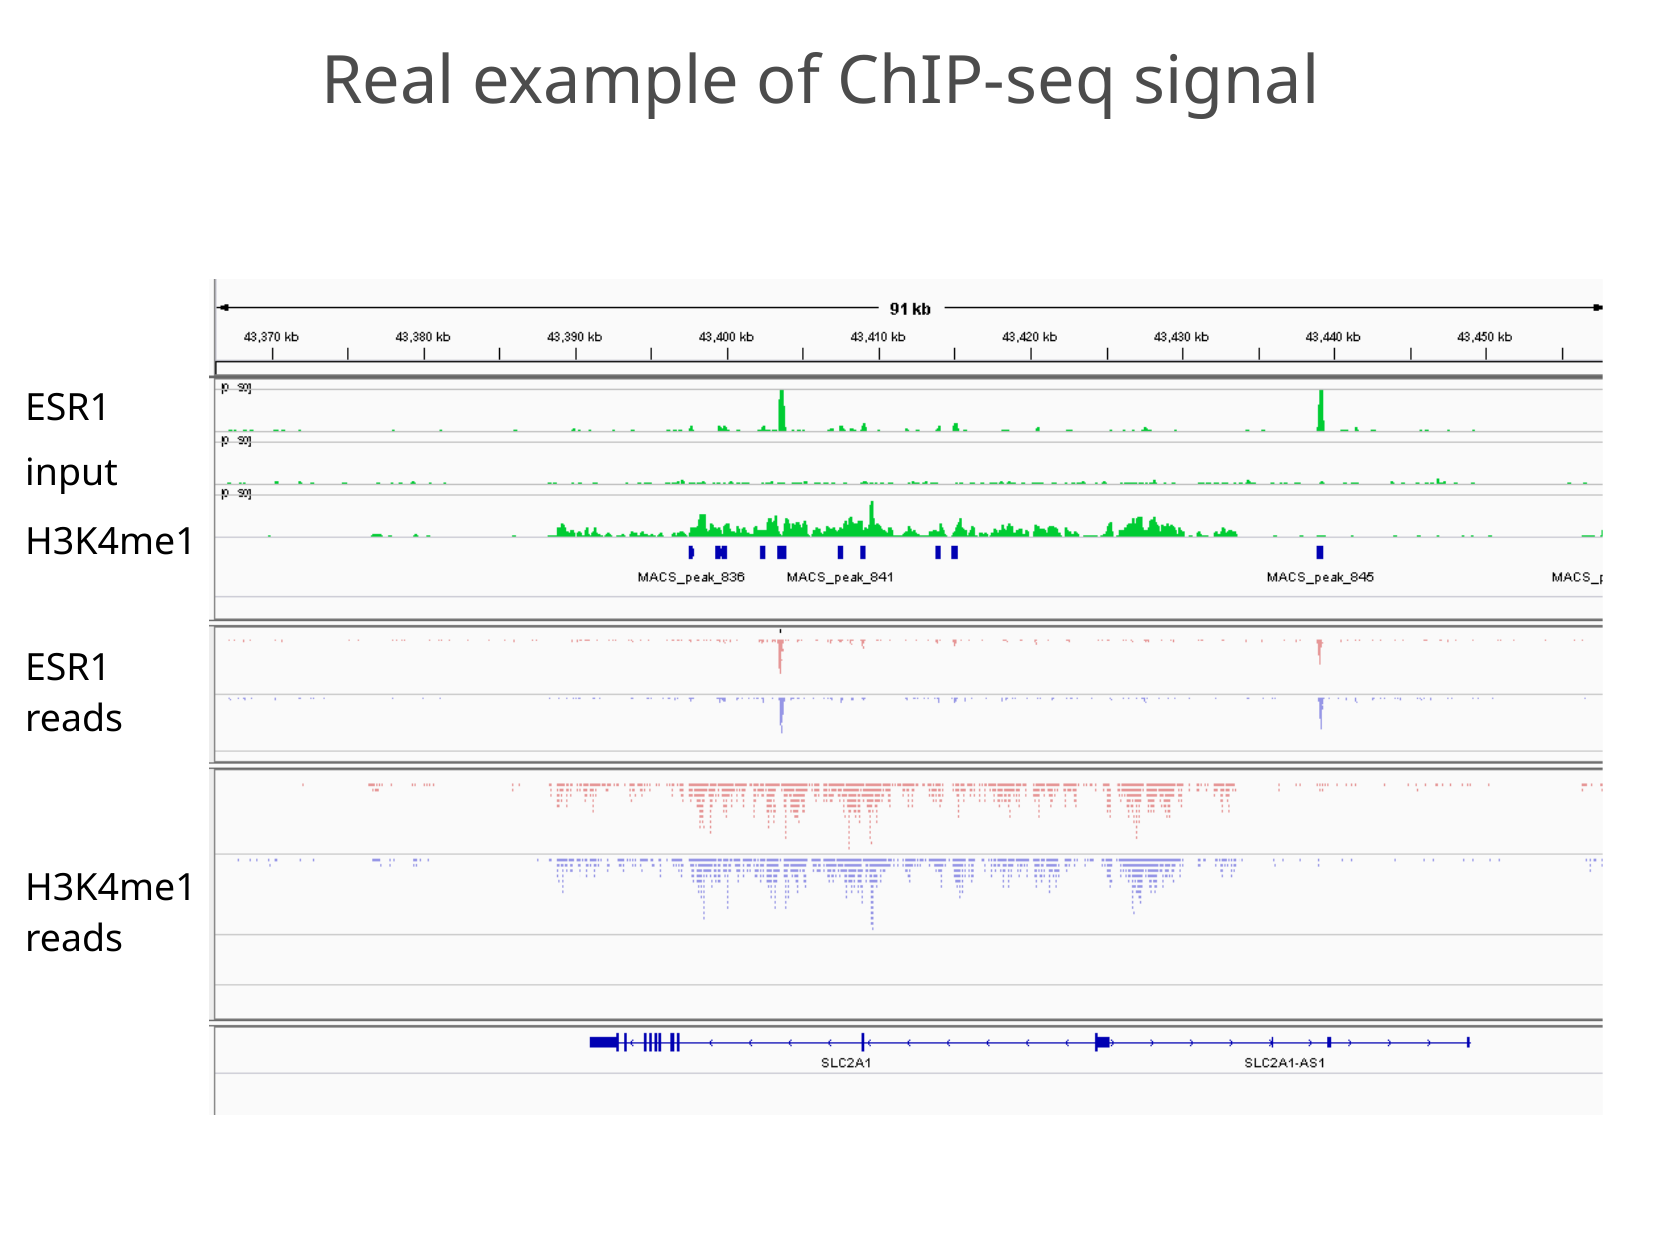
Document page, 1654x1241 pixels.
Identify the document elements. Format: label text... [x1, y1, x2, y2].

text_box input [10, 438, 137, 498]
text_box ESR1 [10, 373, 138, 452]
text_box ESR1 reads [10, 633, 144, 736]
title Real example of ChIP-seq signal [76, 2, 1565, 154]
text_box H3K4me1 [10, 506, 224, 566]
text_box H3K4me1 reads [10, 852, 224, 982]
picture [209, 279, 1603, 1115]
